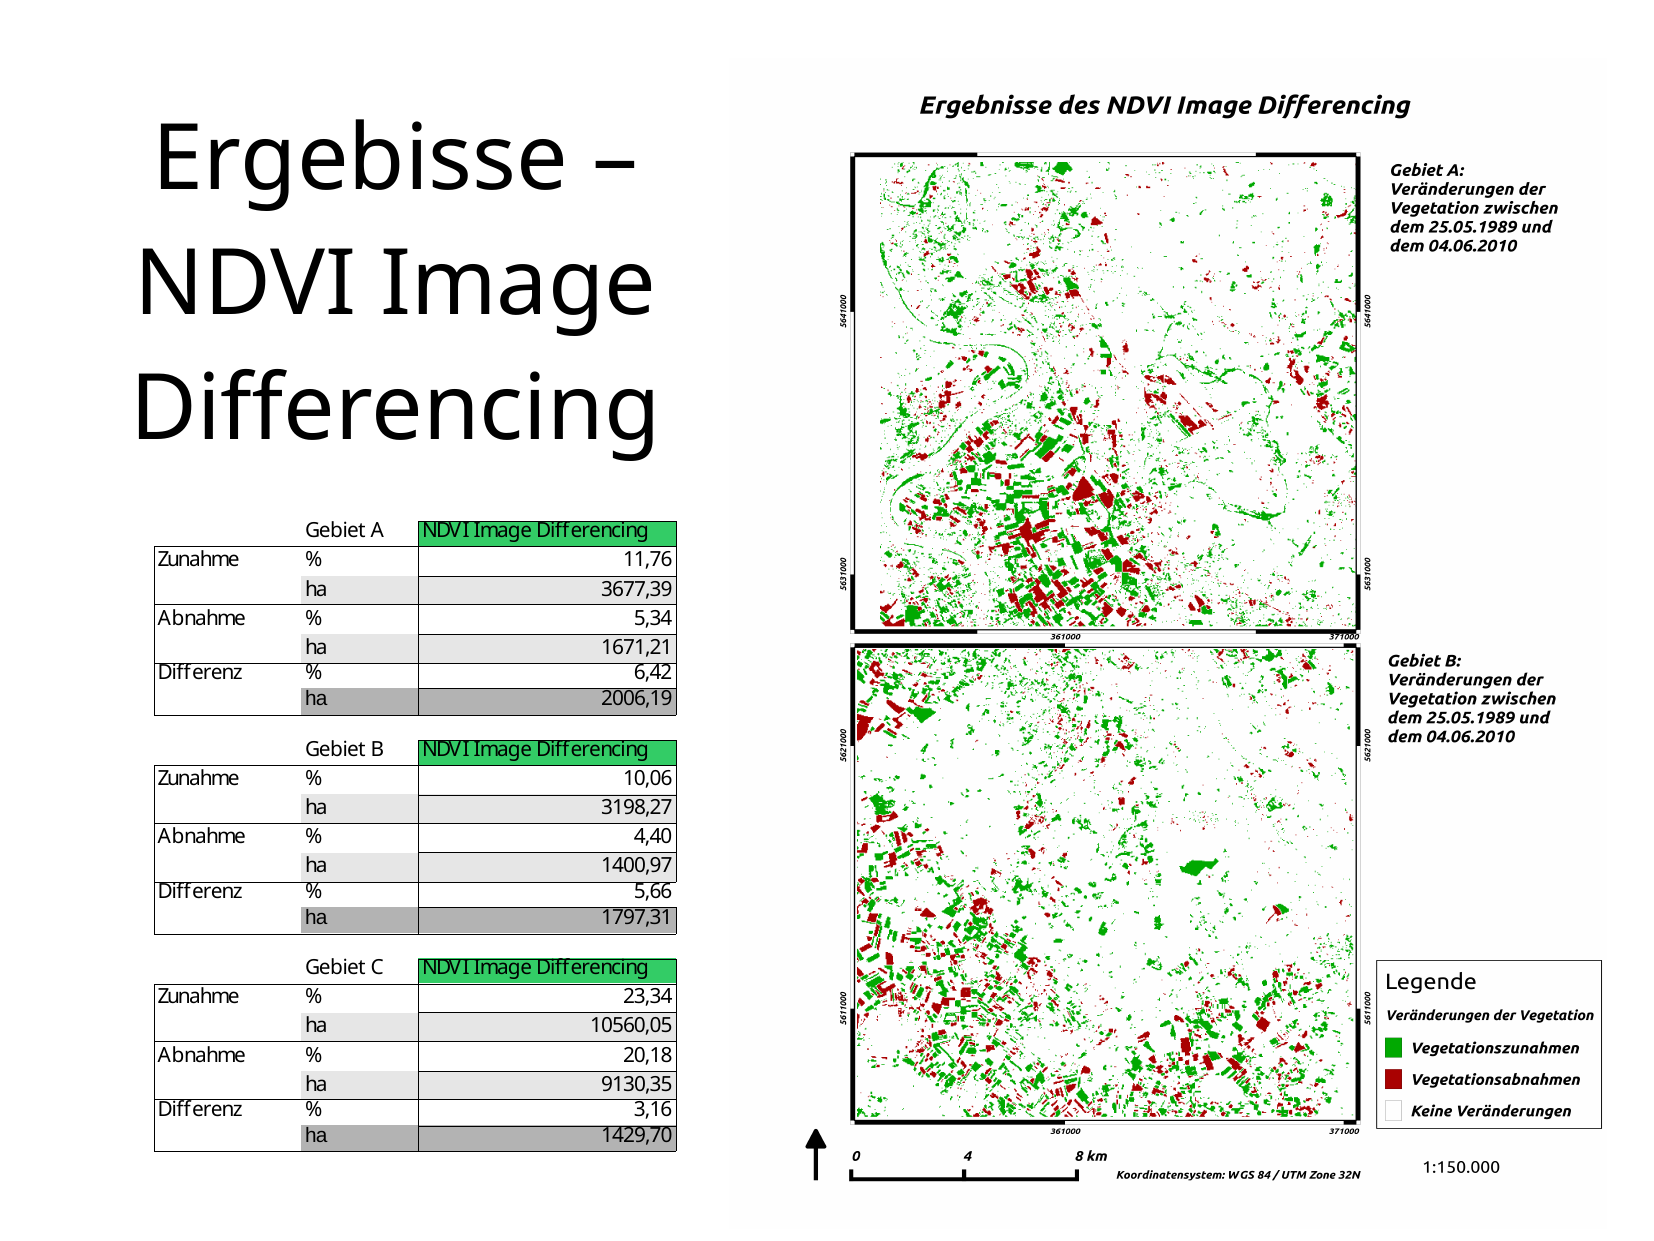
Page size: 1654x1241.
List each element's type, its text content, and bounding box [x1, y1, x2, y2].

picture [729, 58, 1607, 1229]
chart [153, 521, 678, 1182]
title Ergebisse – NDVI Image Differencing [82, 49, 709, 508]
